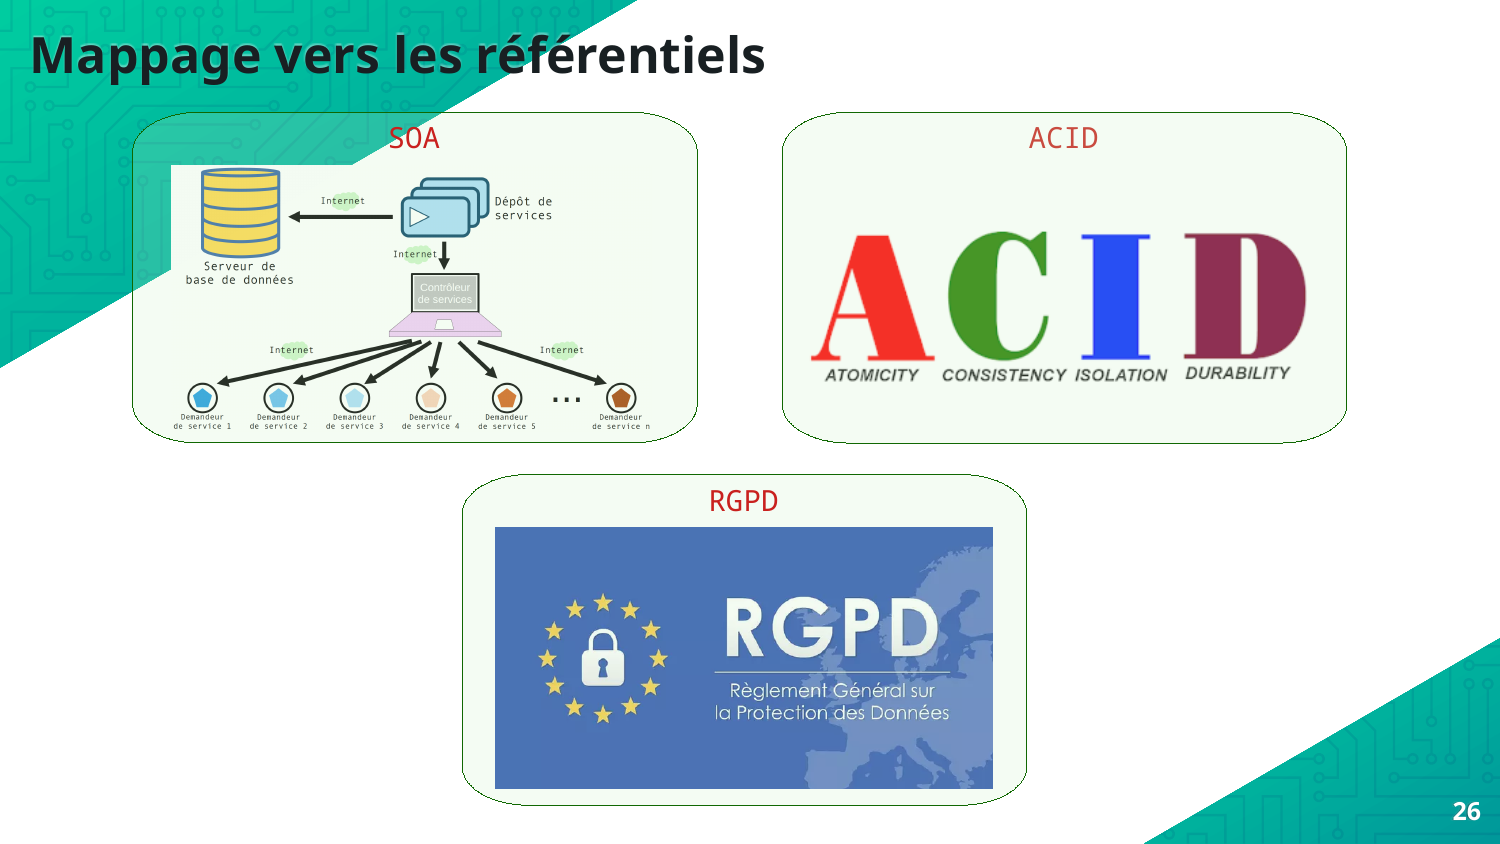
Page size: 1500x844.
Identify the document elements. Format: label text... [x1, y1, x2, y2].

text_box [132, 218, 698, 443]
text_box [782, 112, 1347, 444]
title Mappage vers les référentiels [29, 29, 1249, 88]
text_box [462, 580, 1027, 806]
text_box ACID [774, 110, 1353, 218]
text_box RGPD [454, 472, 1033, 580]
slide_number <numéro> [1391, 779, 1482, 844]
text_box SOA [125, 110, 703, 218]
